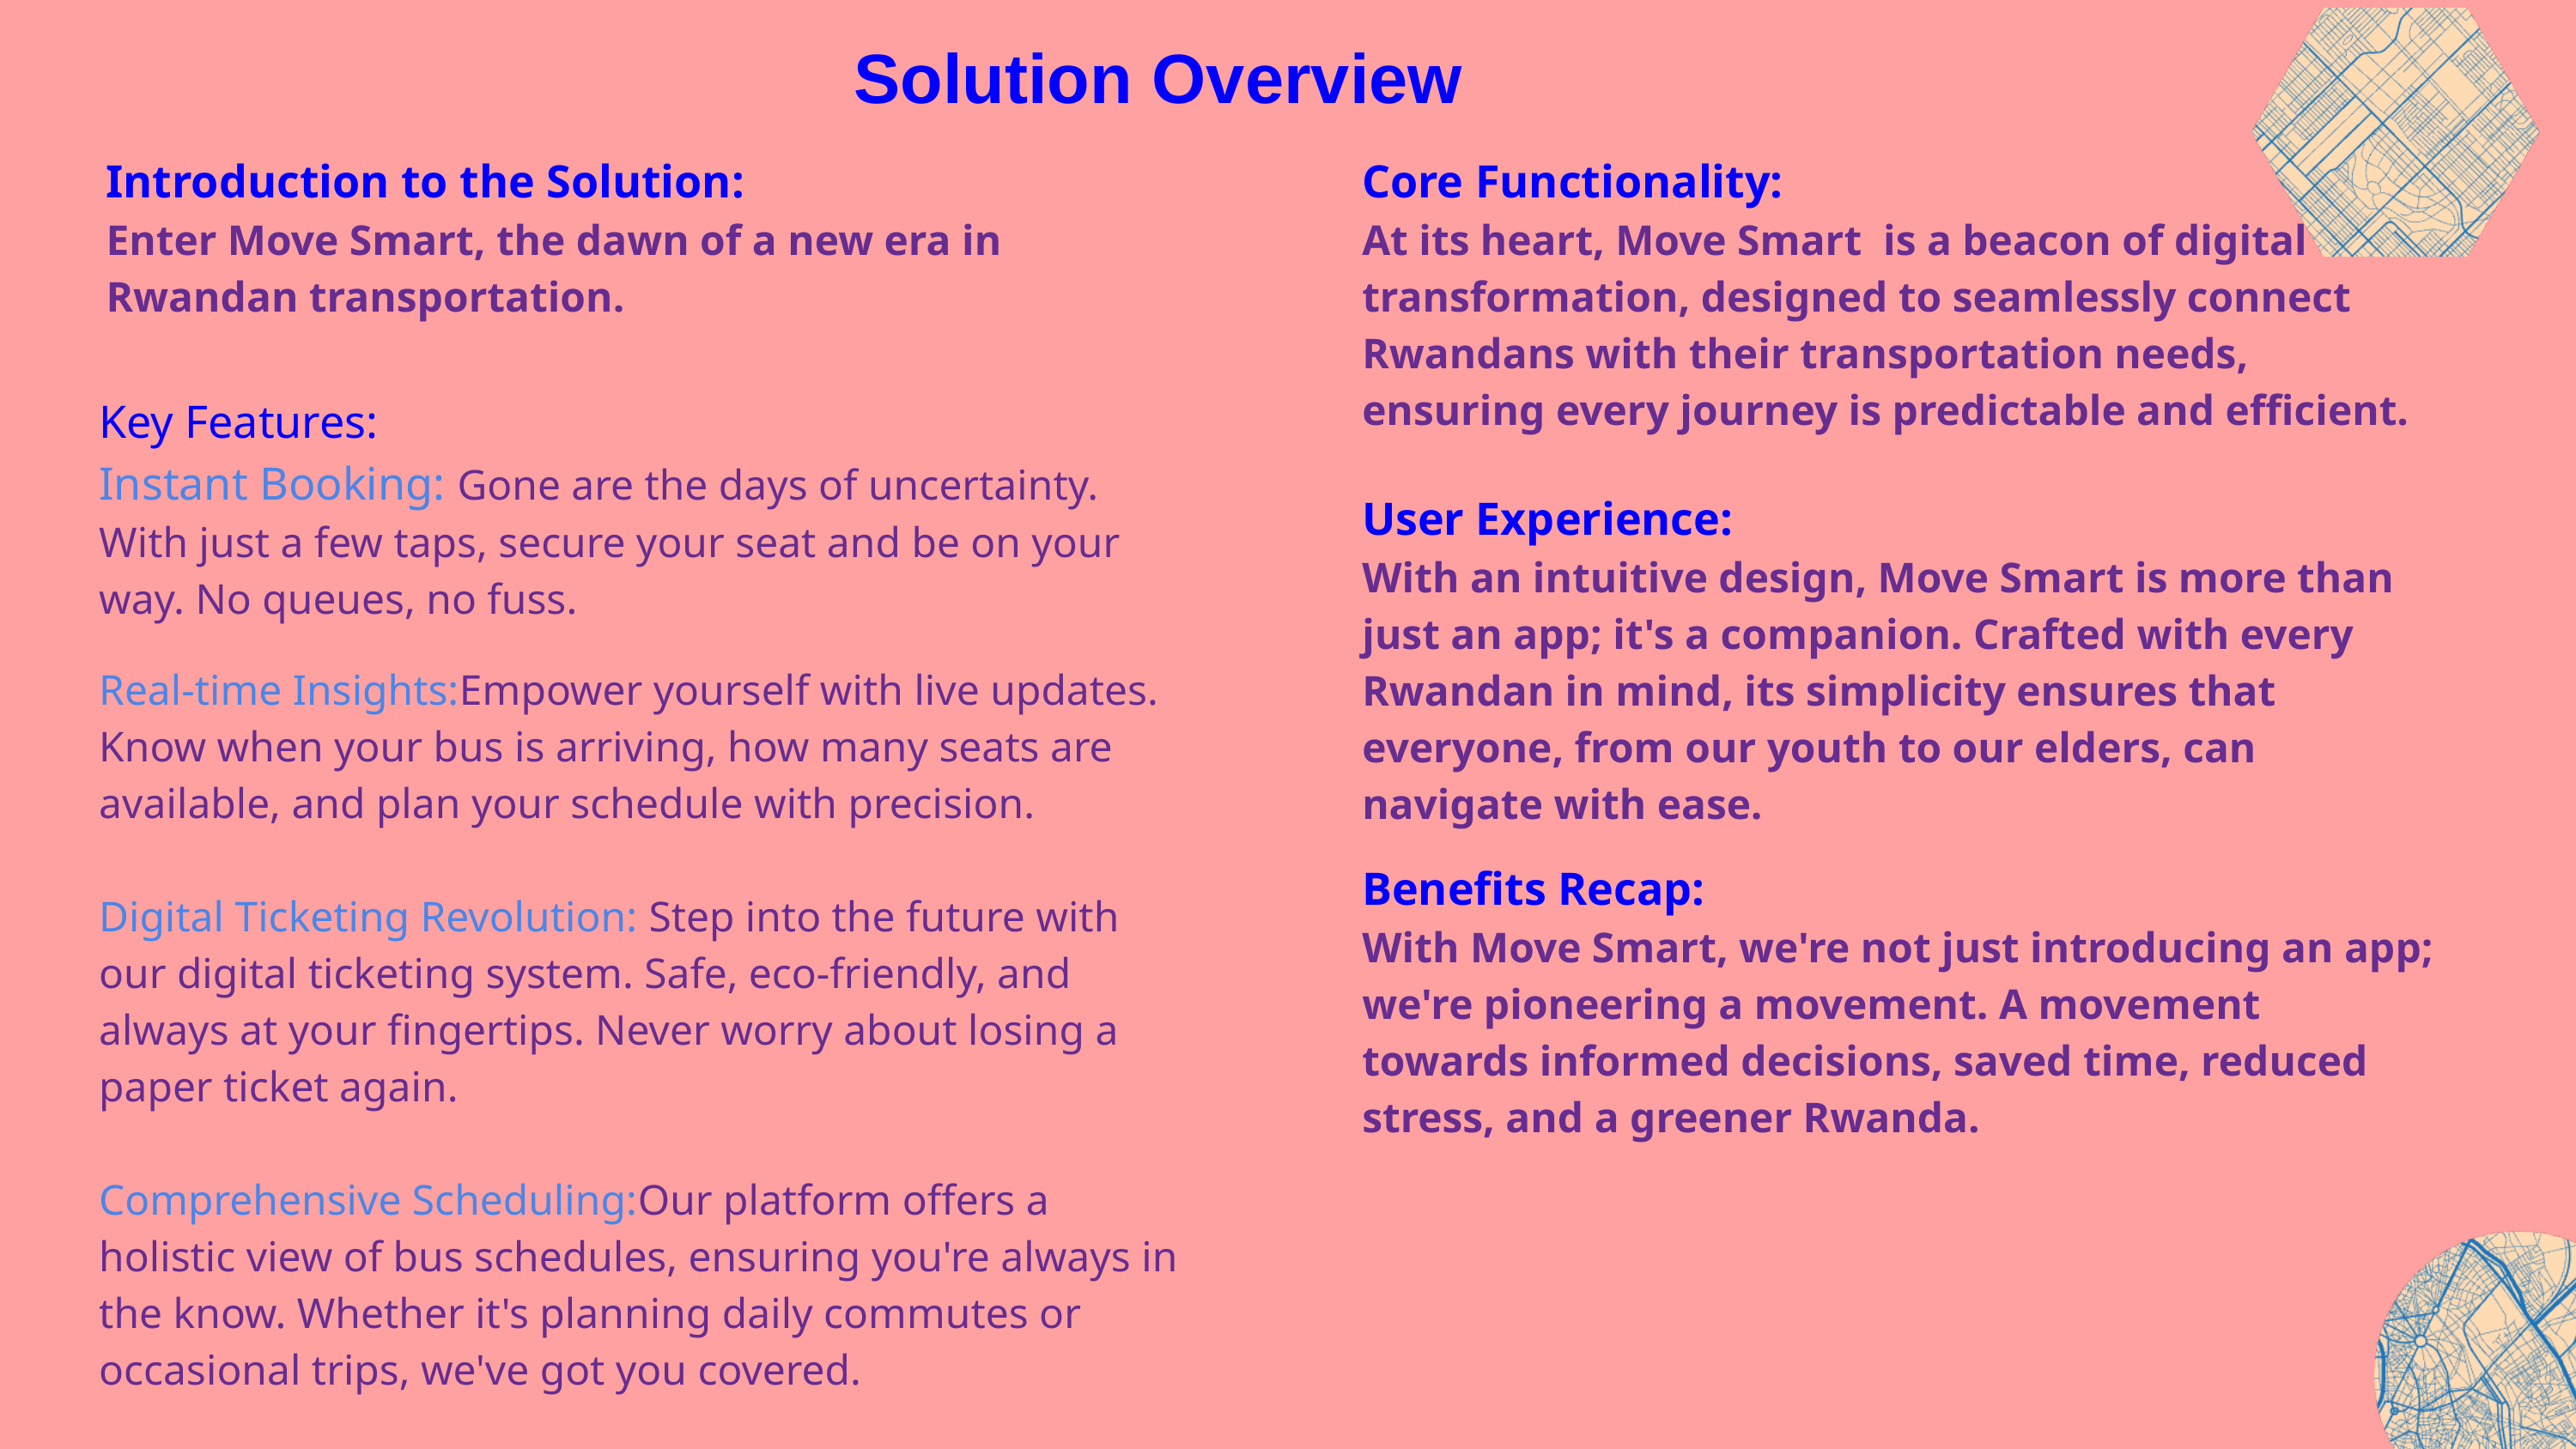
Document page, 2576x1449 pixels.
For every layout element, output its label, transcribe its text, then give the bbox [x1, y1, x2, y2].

text_box User Experience: With an intuitive design, Move Smart is more than just an app; it's a companion. Crafted with every Rwandan in mind, its simplicity ensures that everyone, from our youth to our elders, can navigate with ease. [1362, 482, 2439, 828]
text_box Solution Overview [600, 8, 1716, 130]
text_box Key Features: Instant Booking: Gone are the days of uncertainty. With just a few taps, secure your seat and be on your way. No queues, no fuss. Real-time Insights:Empower yourself with live updates. Know when your bus is arriving, how many seats are available, and plan your schedule with precision. Digital Ticketing Revolution: Step into the future with our digital ticketing system. Safe, eco-friendly, and always at your fingertips. Never worry about losing a paper ticket again. Comprehensive Scheduling:Our platform offers a holistic view of bus schedules, ensuring you're always in the know. Whether it's planning daily commutes or occasional trips, we've got you covered. [86, 373, 1202, 1449]
picture [2374, 1230, 2576, 1449]
text_box Benefits Recap: With Move Smart, we're not just introducing an app; we're pioneering a movement. A movement towards informed decisions, saved time, reduced stress, and a greener Rwanda. [1362, 852, 2439, 1198]
text_box Introduction to the Solution: Enter Move Smart, the dawn of a new era in Rwandan transportation. [106, 144, 1182, 320]
text_box Core Functionality: At its heart, Move Smart is a beacon of digital transformation, designed to seamlessly connect Rwandans with their transportation needs, ensuring every journey is predictable and efficient. [1362, 144, 2439, 482]
picture [2251, 8, 2541, 257]
